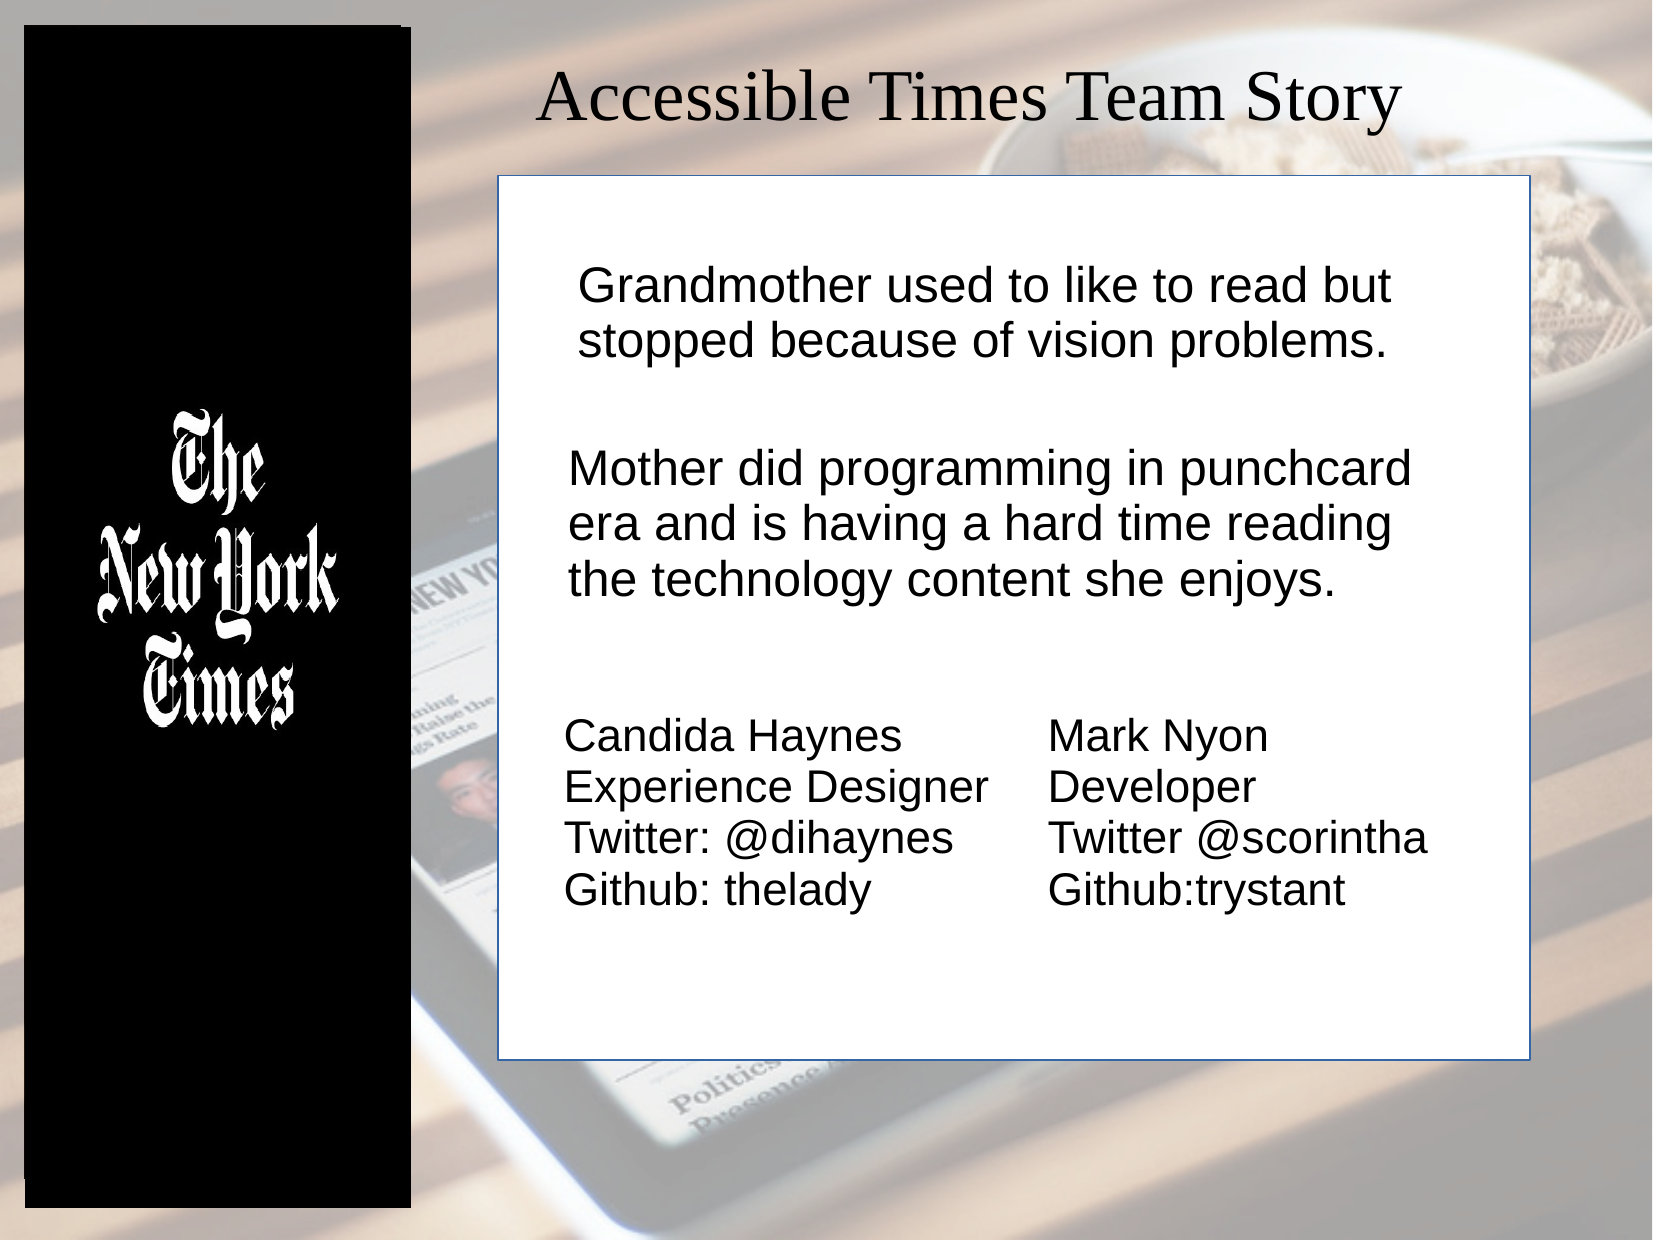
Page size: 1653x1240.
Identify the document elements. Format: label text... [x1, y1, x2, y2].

text_box Mark Nyon Developer Twitter @scorintha Github:trystant [1040, 703, 1436, 923]
picture [0, 0, 1653, 1240]
text_box Accessible Times Team Story [527, 48, 1412, 145]
text_box Mother did programming in punchcard era and is having a hard time reading the technology content she enjoys. [560, 373, 1468, 616]
text_box Grandmother used to like to read but stopped because of vision problems. [570, 190, 1583, 377]
text_box Candida Haynes Experience Designer Twitter: @dihaynes Github: thelady [556, 703, 998, 923]
